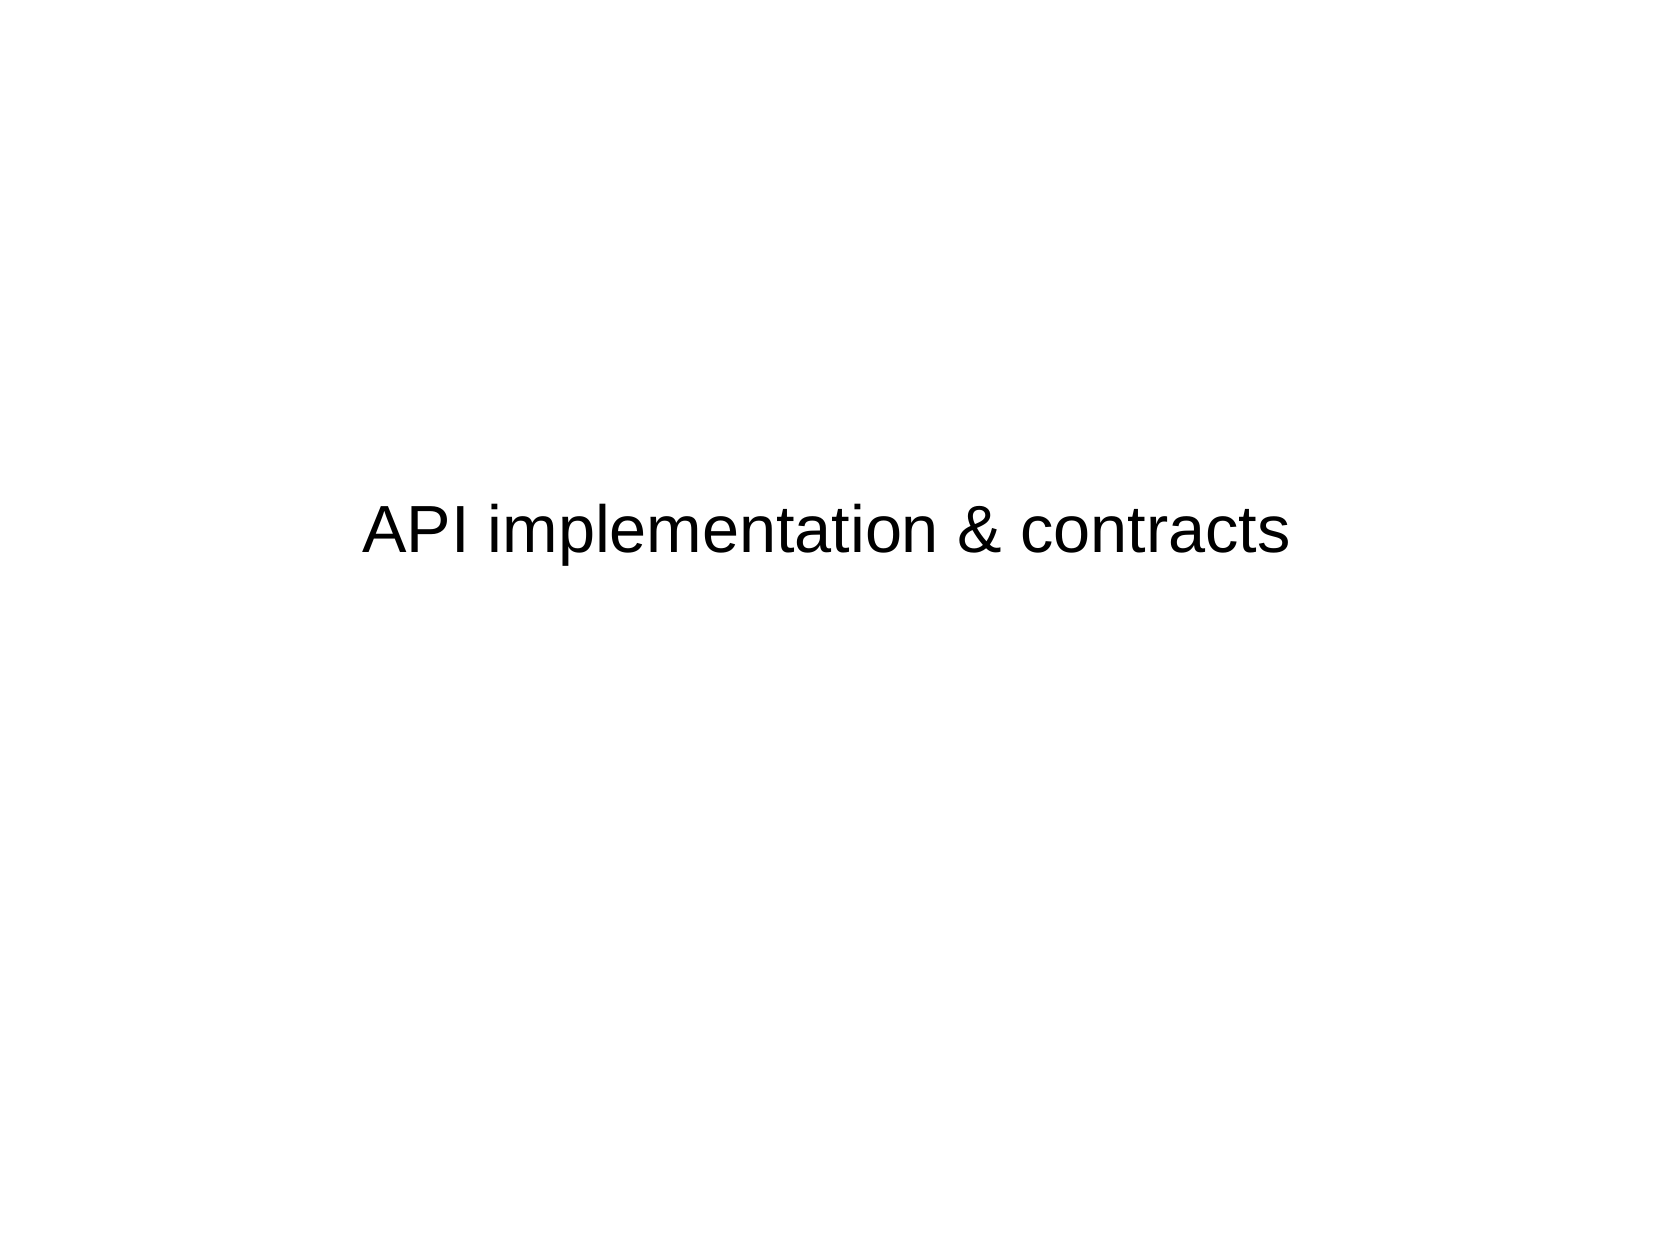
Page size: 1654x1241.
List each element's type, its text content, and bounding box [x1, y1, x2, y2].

subtitle API implementation & contracts [82, 49, 1571, 1010]
